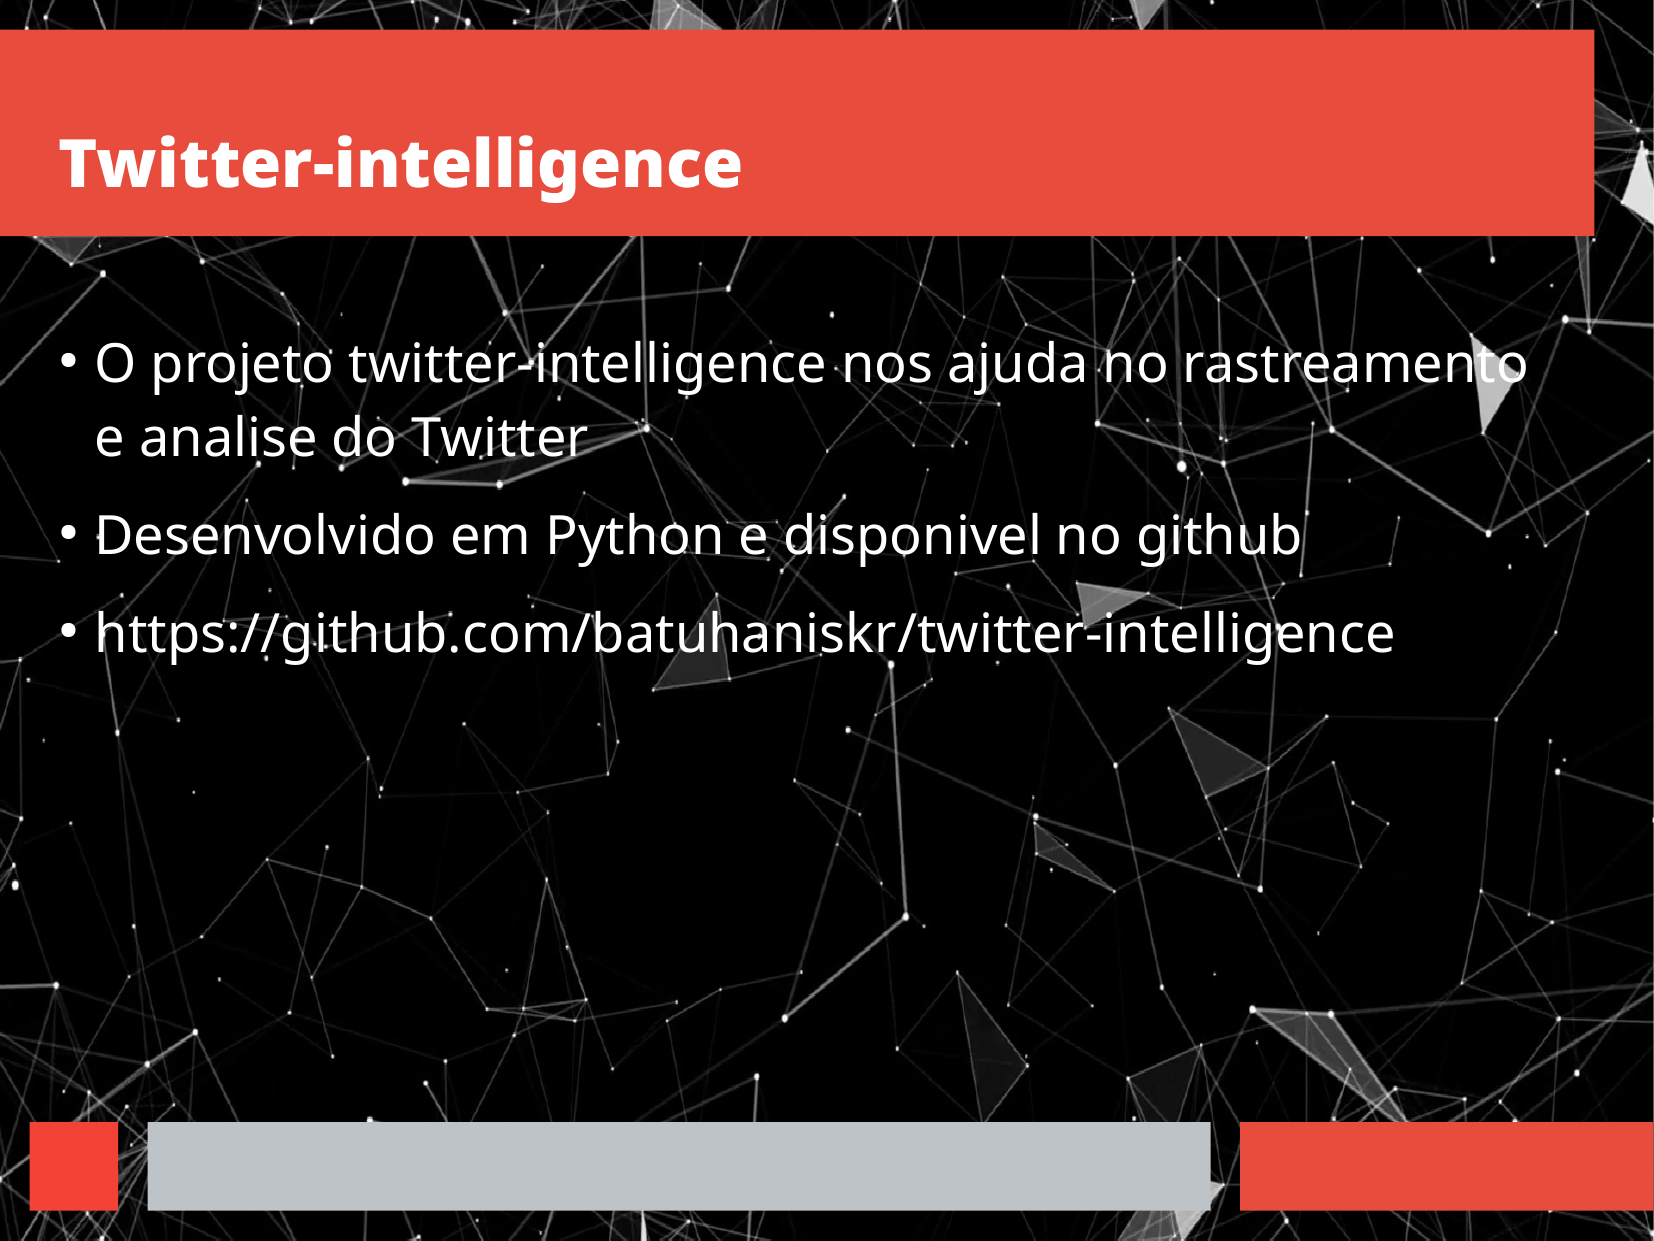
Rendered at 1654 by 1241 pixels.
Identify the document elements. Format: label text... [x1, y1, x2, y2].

title Twitter-intelligence [59, 59, 1595, 207]
picture [0, 0, 1654, 1241]
list O projeto twitter-intelligence nos ajuda no rastreamento e analise do Twitter Desenvolvido em Python e disponivel no github https://github.com/batuhaniskr/twitter-intelligence [59, 324, 1565, 1093]
